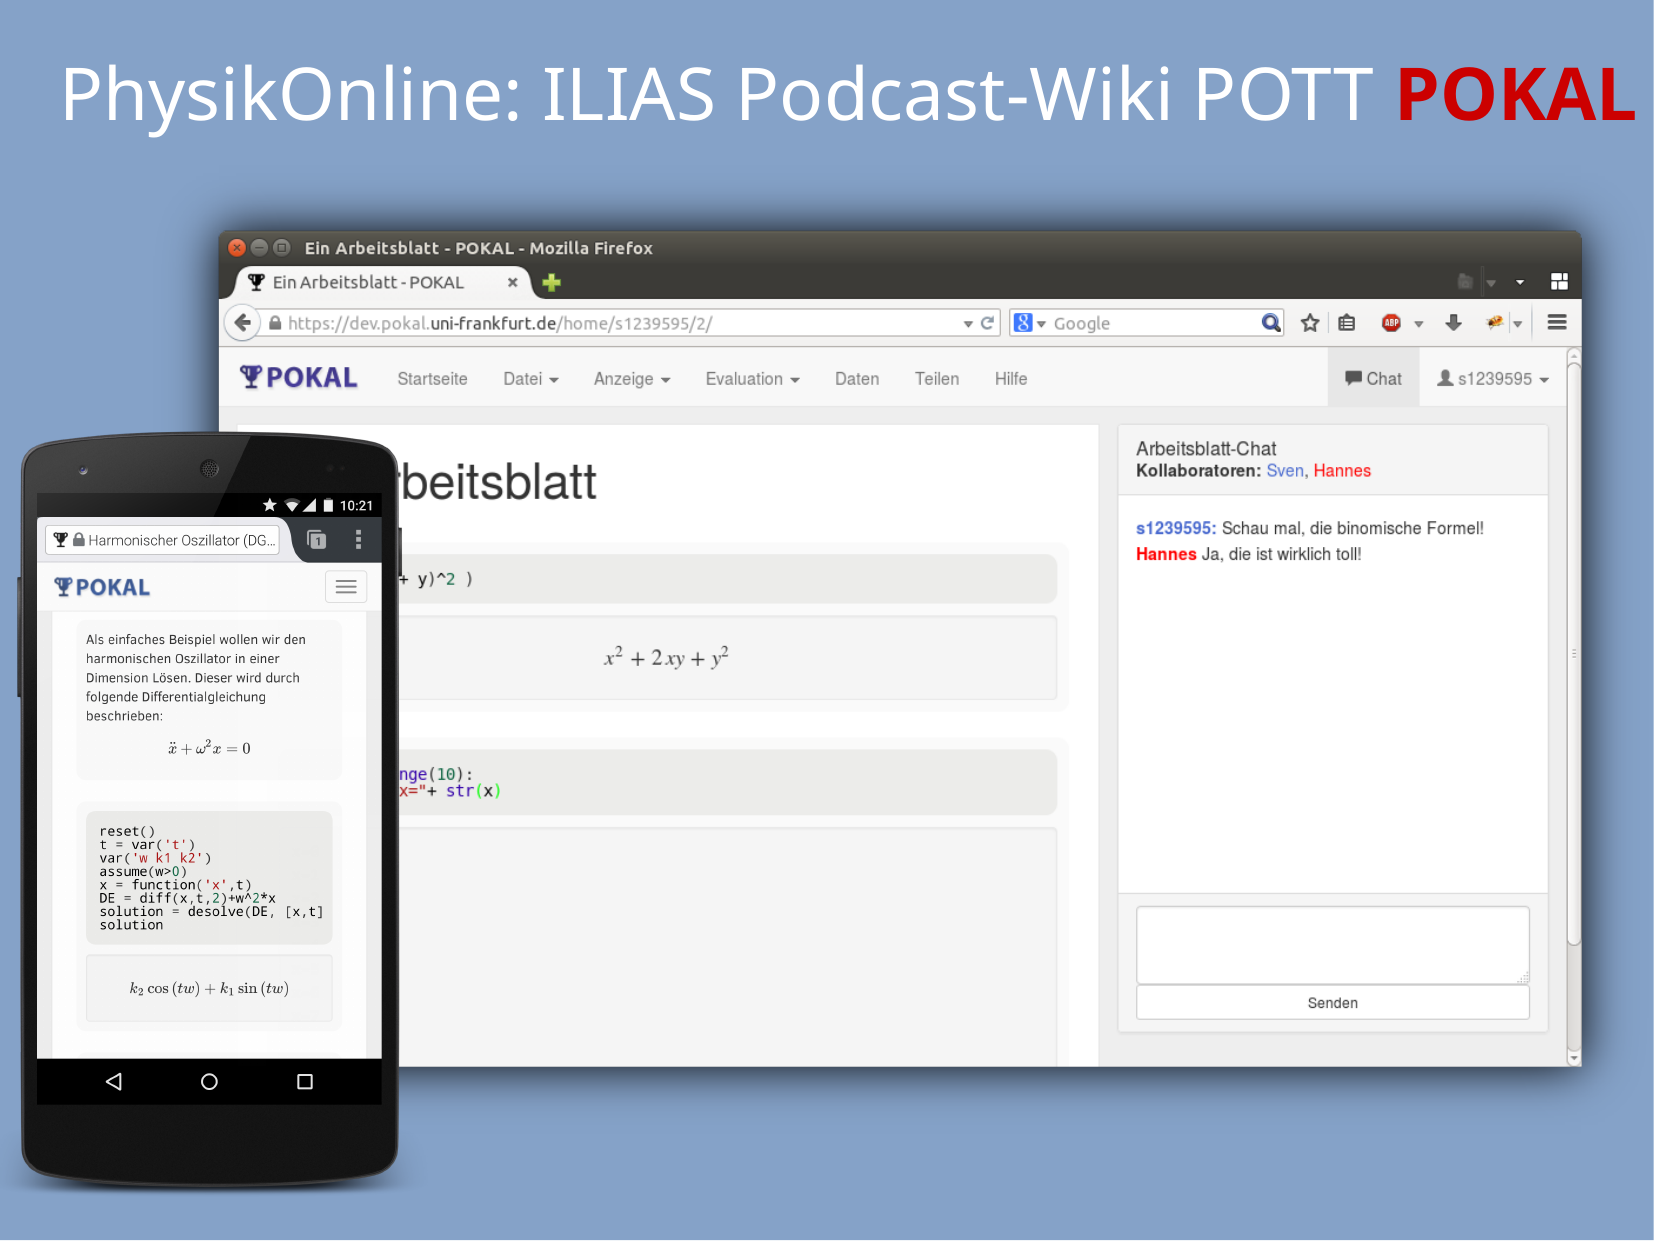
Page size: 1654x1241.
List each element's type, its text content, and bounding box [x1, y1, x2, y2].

text_box [1565, 77, 1578, 98]
text_box [0, 0, 1654, 1241]
picture [0, 165, 1649, 1241]
text_box PhysikOnline: ILIAS Podcast-Wiki POTT POKAL [44, 35, 1518, 354]
